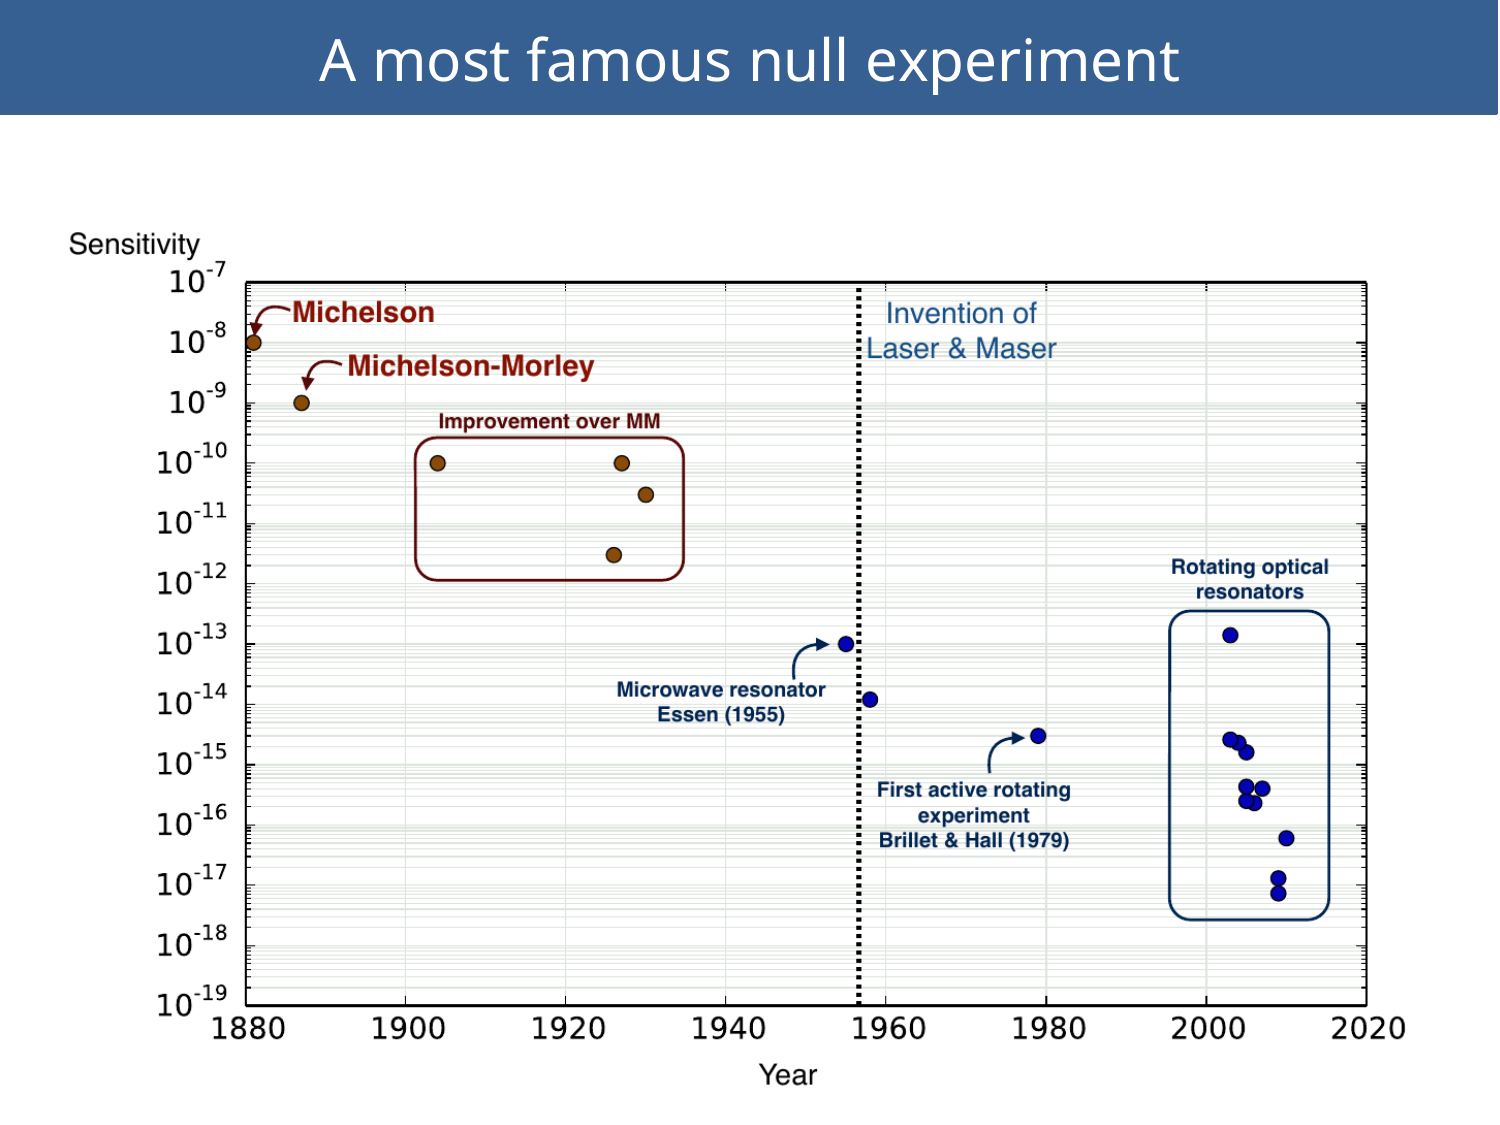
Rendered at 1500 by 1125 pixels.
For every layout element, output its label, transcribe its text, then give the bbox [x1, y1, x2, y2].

text_box A most famous null experiment [146, 19, 1354, 94]
picture [62, 224, 1413, 1097]
